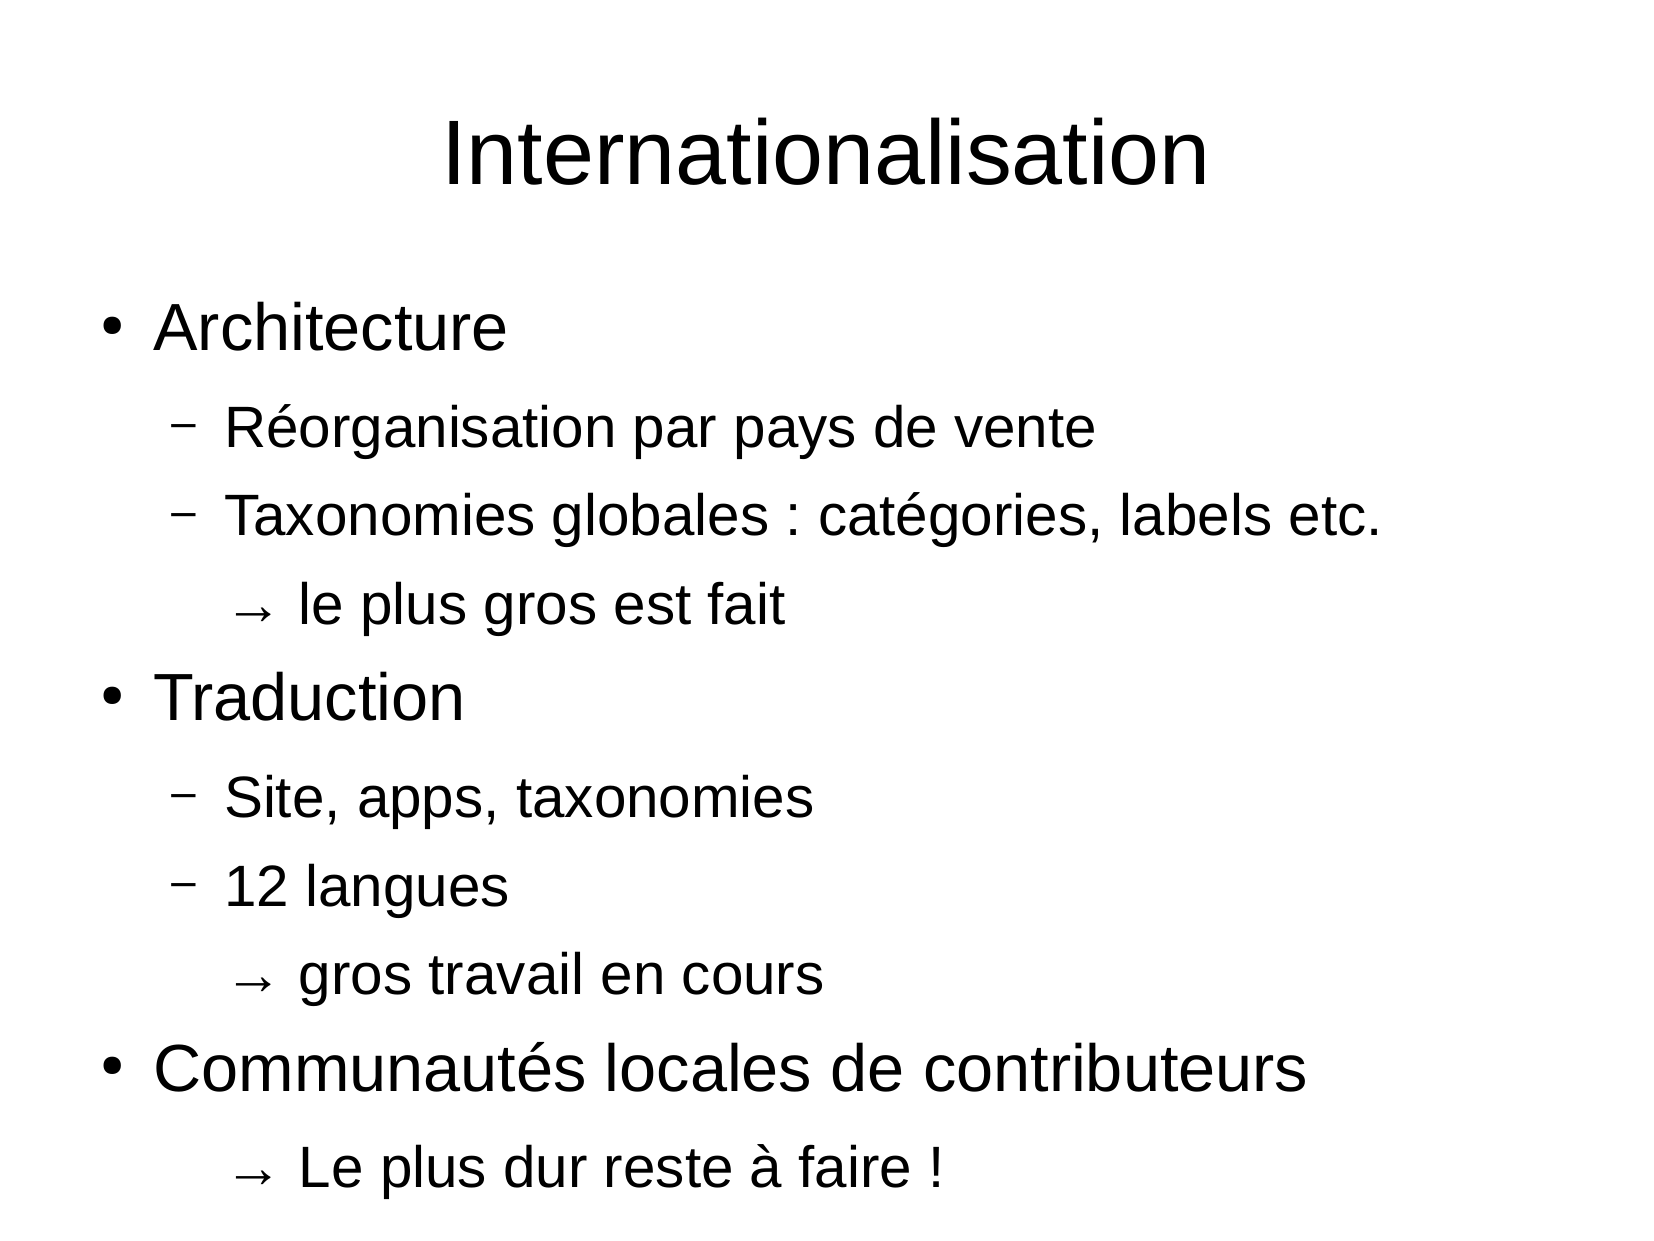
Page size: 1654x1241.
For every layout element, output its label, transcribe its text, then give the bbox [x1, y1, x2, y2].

list Architecture Réorganisation par pays de vente Taxonomies globales : catégories, labels etc. → le plus gros est fait Traduction Site, apps, taxonomies 12 langues → gros travail en cours Communautés locales de contributeurs → Le plus dur reste à faire ! [82, 290, 1571, 1197]
title Internationalisation [82, 49, 1571, 257]
